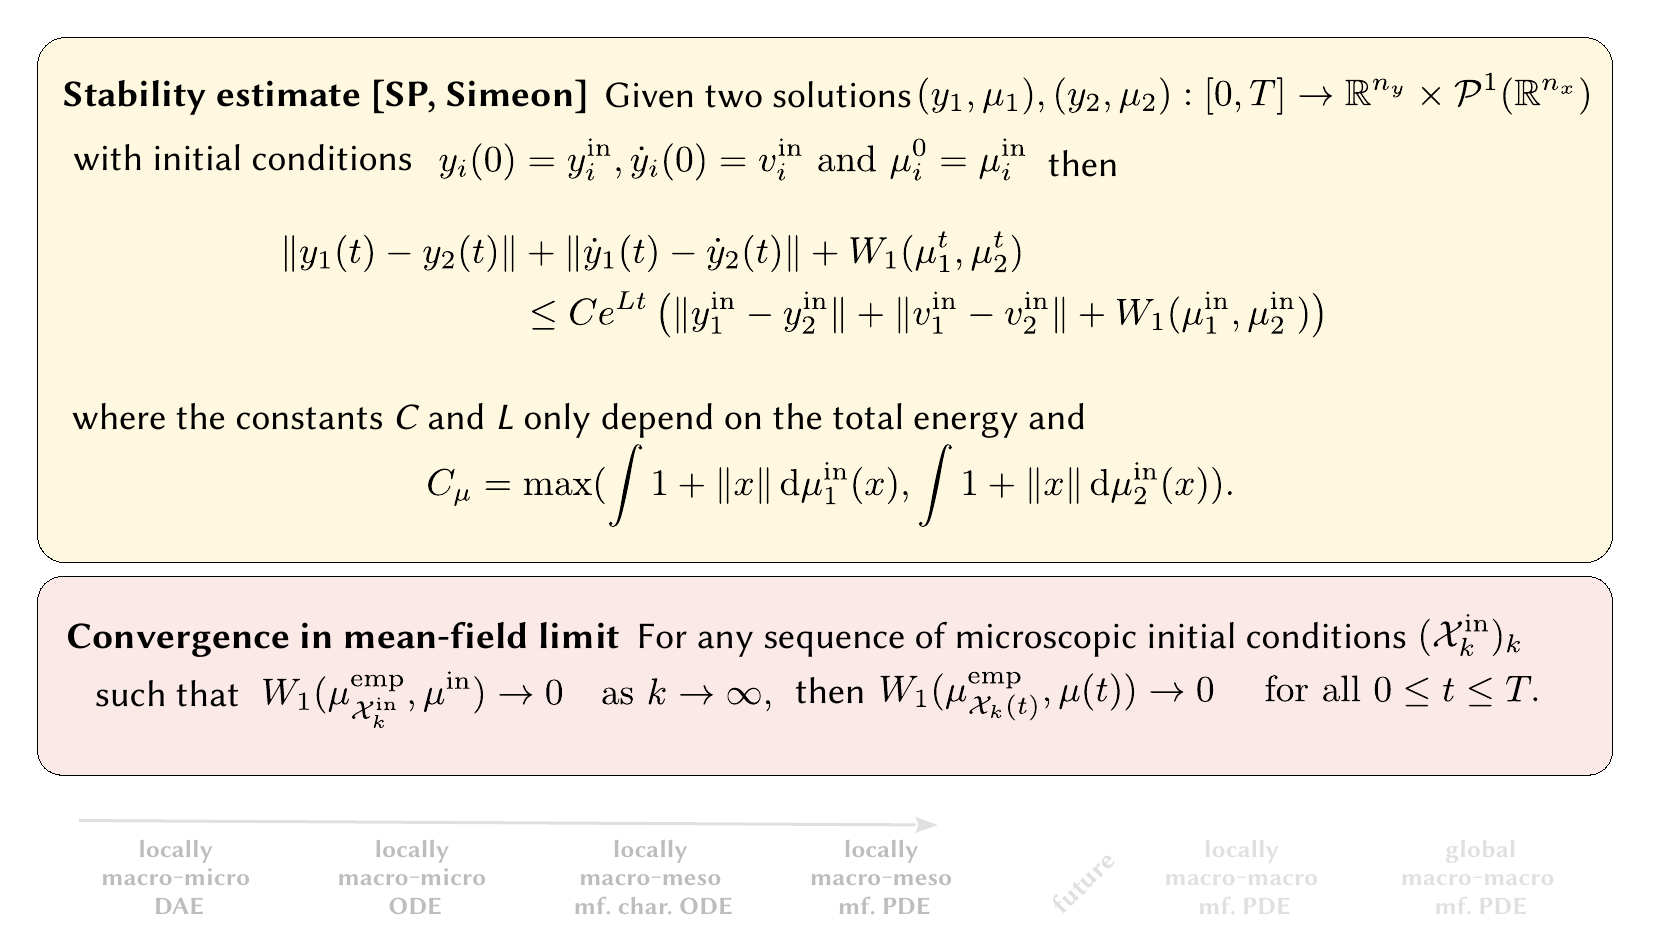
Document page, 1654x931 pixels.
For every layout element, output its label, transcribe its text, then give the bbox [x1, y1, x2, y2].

text_box with initial conditions [58, 129, 428, 188]
text_box locally macro‒macro mf. PDE [1149, 827, 1340, 931]
text_box locally macro‒micro ODE [322, 827, 511, 931]
text_box global macro‒macro mf. PDE [1386, 827, 1577, 931]
text_box future [1030, 828, 1138, 931]
text_box where the constants C and L only depend on the total energy and [57, 388, 1102, 447]
text_box locally macro‒meso mf. char. ODE [559, 827, 748, 931]
text_box Convergence in mean-field limit [51, 607, 621, 666]
text_box locally macro‒micro DAE [86, 827, 275, 931]
text_box then [1033, 135, 1134, 194]
text_box Stability estimate [SP, Simeon] [49, 65, 605, 124]
text_box [37, 37, 1613, 563]
text_box Given two solutions [589, 66, 927, 125]
text_box For any sequence of microscopic initial conditions [621, 607, 1423, 666]
text_box then [780, 662, 881, 721]
text_box locally macro‒meso mf. PDE [795, 827, 983, 931]
text_box such that [80, 665, 255, 724]
text_box [37, 576, 1613, 776]
